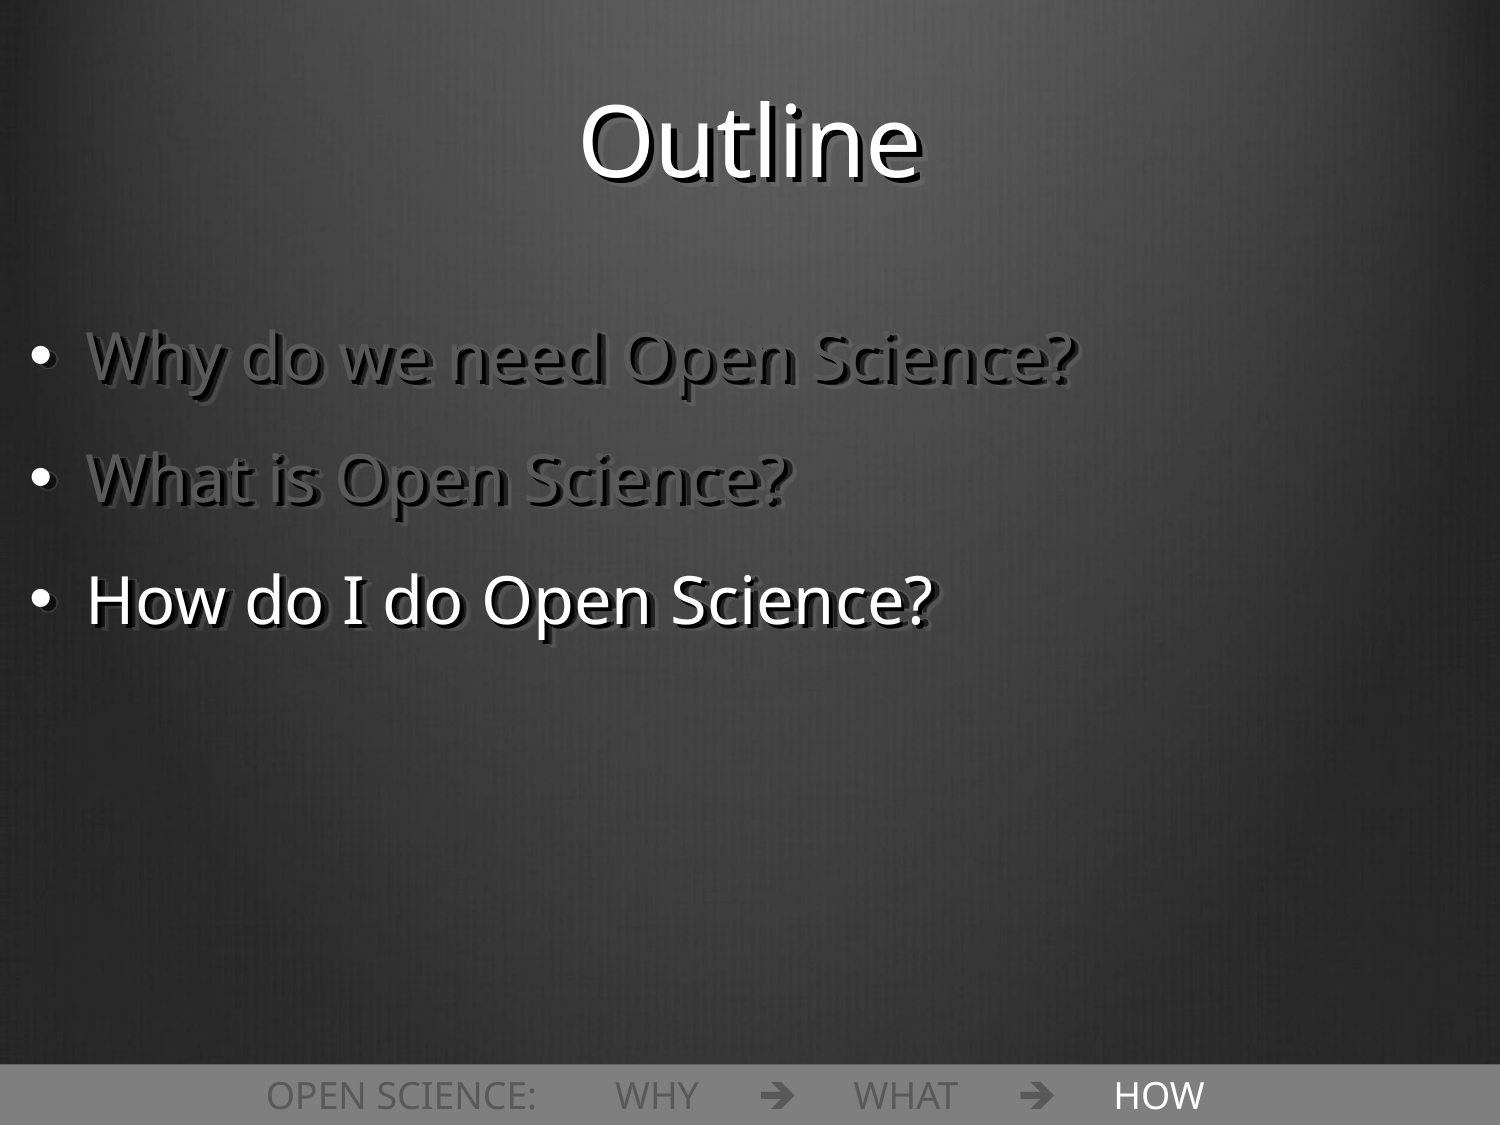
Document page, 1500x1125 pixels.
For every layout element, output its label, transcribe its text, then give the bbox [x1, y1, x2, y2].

text_box OPEN SCIENCE: WHY  WHAT  HOW [0, 1064, 1500, 1125]
list Why do we need Open Science? What is Open Science? How do I do Open Science? [14, 306, 1500, 846]
title Outline [112, 19, 1388, 255]
